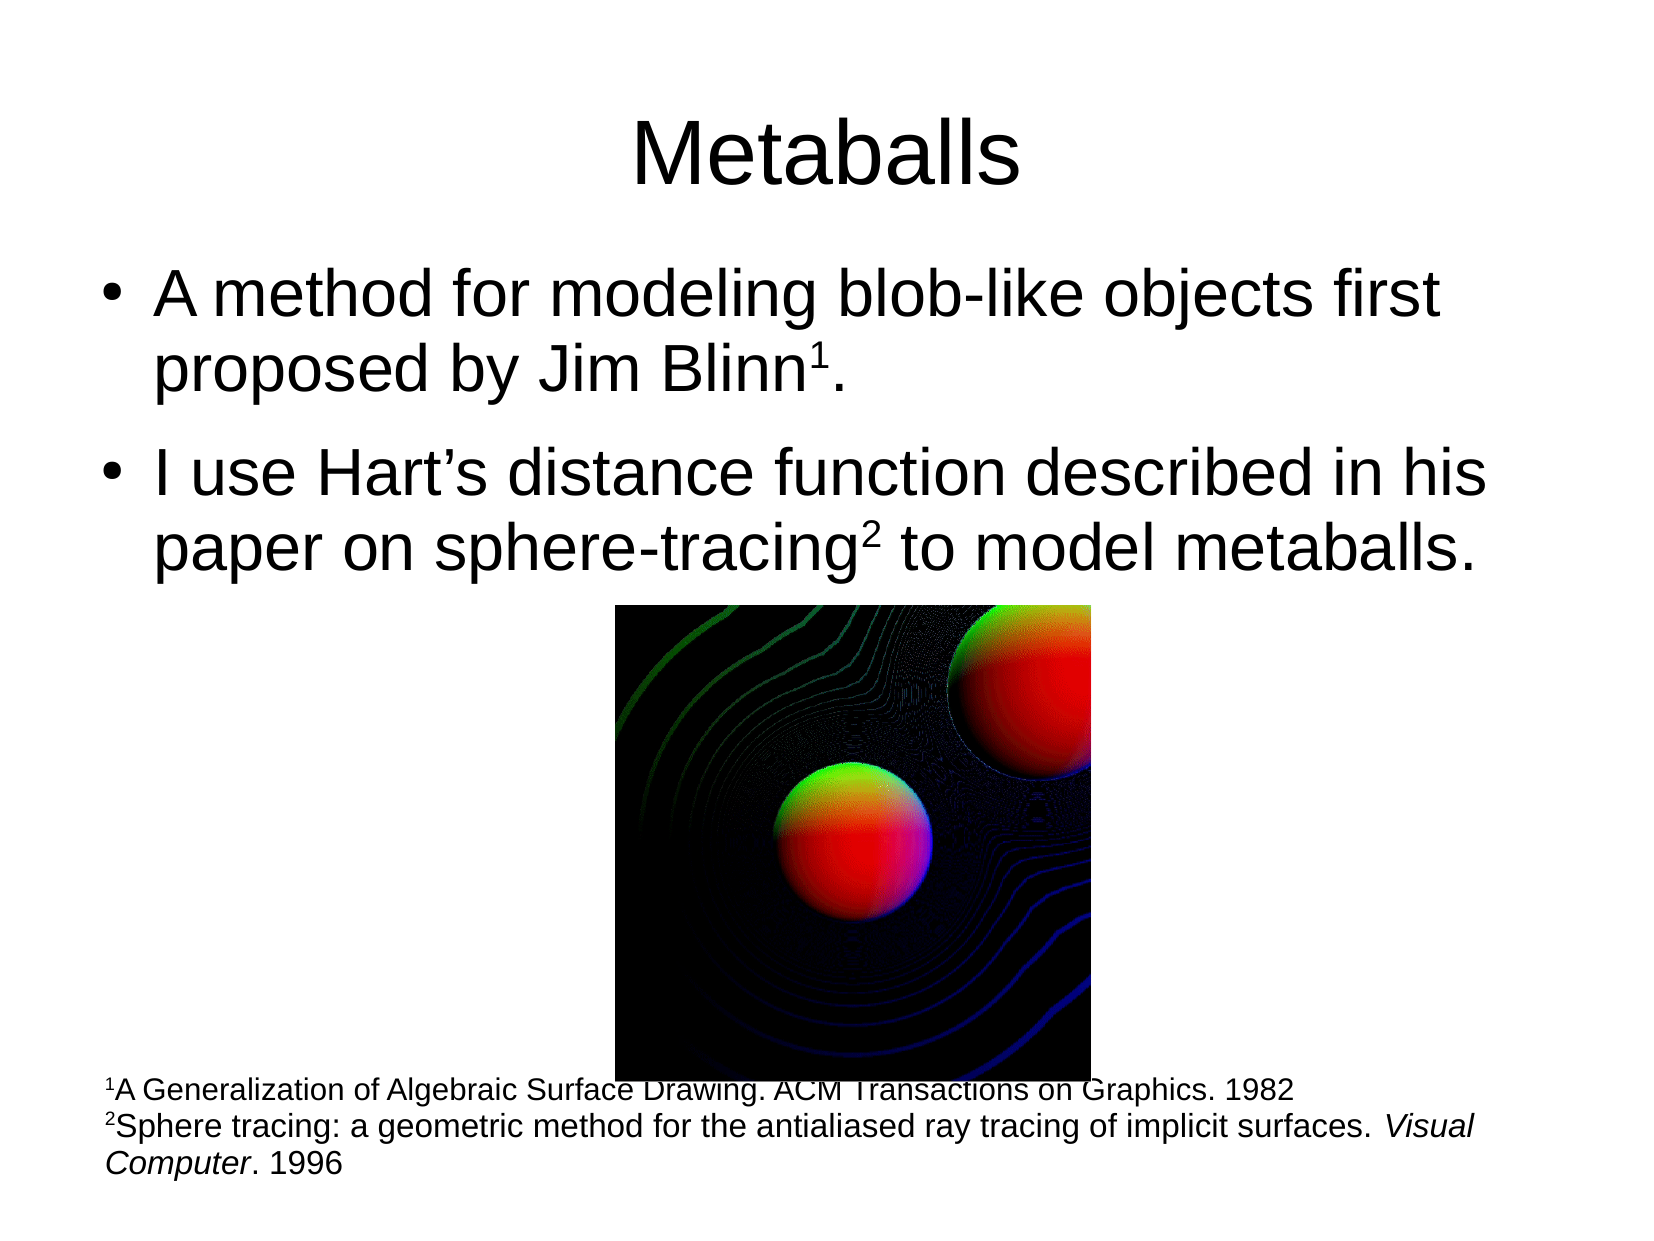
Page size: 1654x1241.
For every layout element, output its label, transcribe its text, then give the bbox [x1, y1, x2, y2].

picture [615, 605, 1092, 1082]
text_box 1A Generalization of Algebraic Surface Drawing. ACM Transactions on Graphics. 1982 2Sphere tracing: a geometric method for the antialiased ray tracing of implicit surfaces. Visual Computer. 1996 [90, 1065, 1540, 1192]
title Metaballs [82, 49, 1571, 255]
list A method for modeling blob-like objects first proposed by Jim Blinn1. I use Hart’s distance function described in his paper on sphere-tracing2 to model metaballs. [82, 255, 1571, 976]
